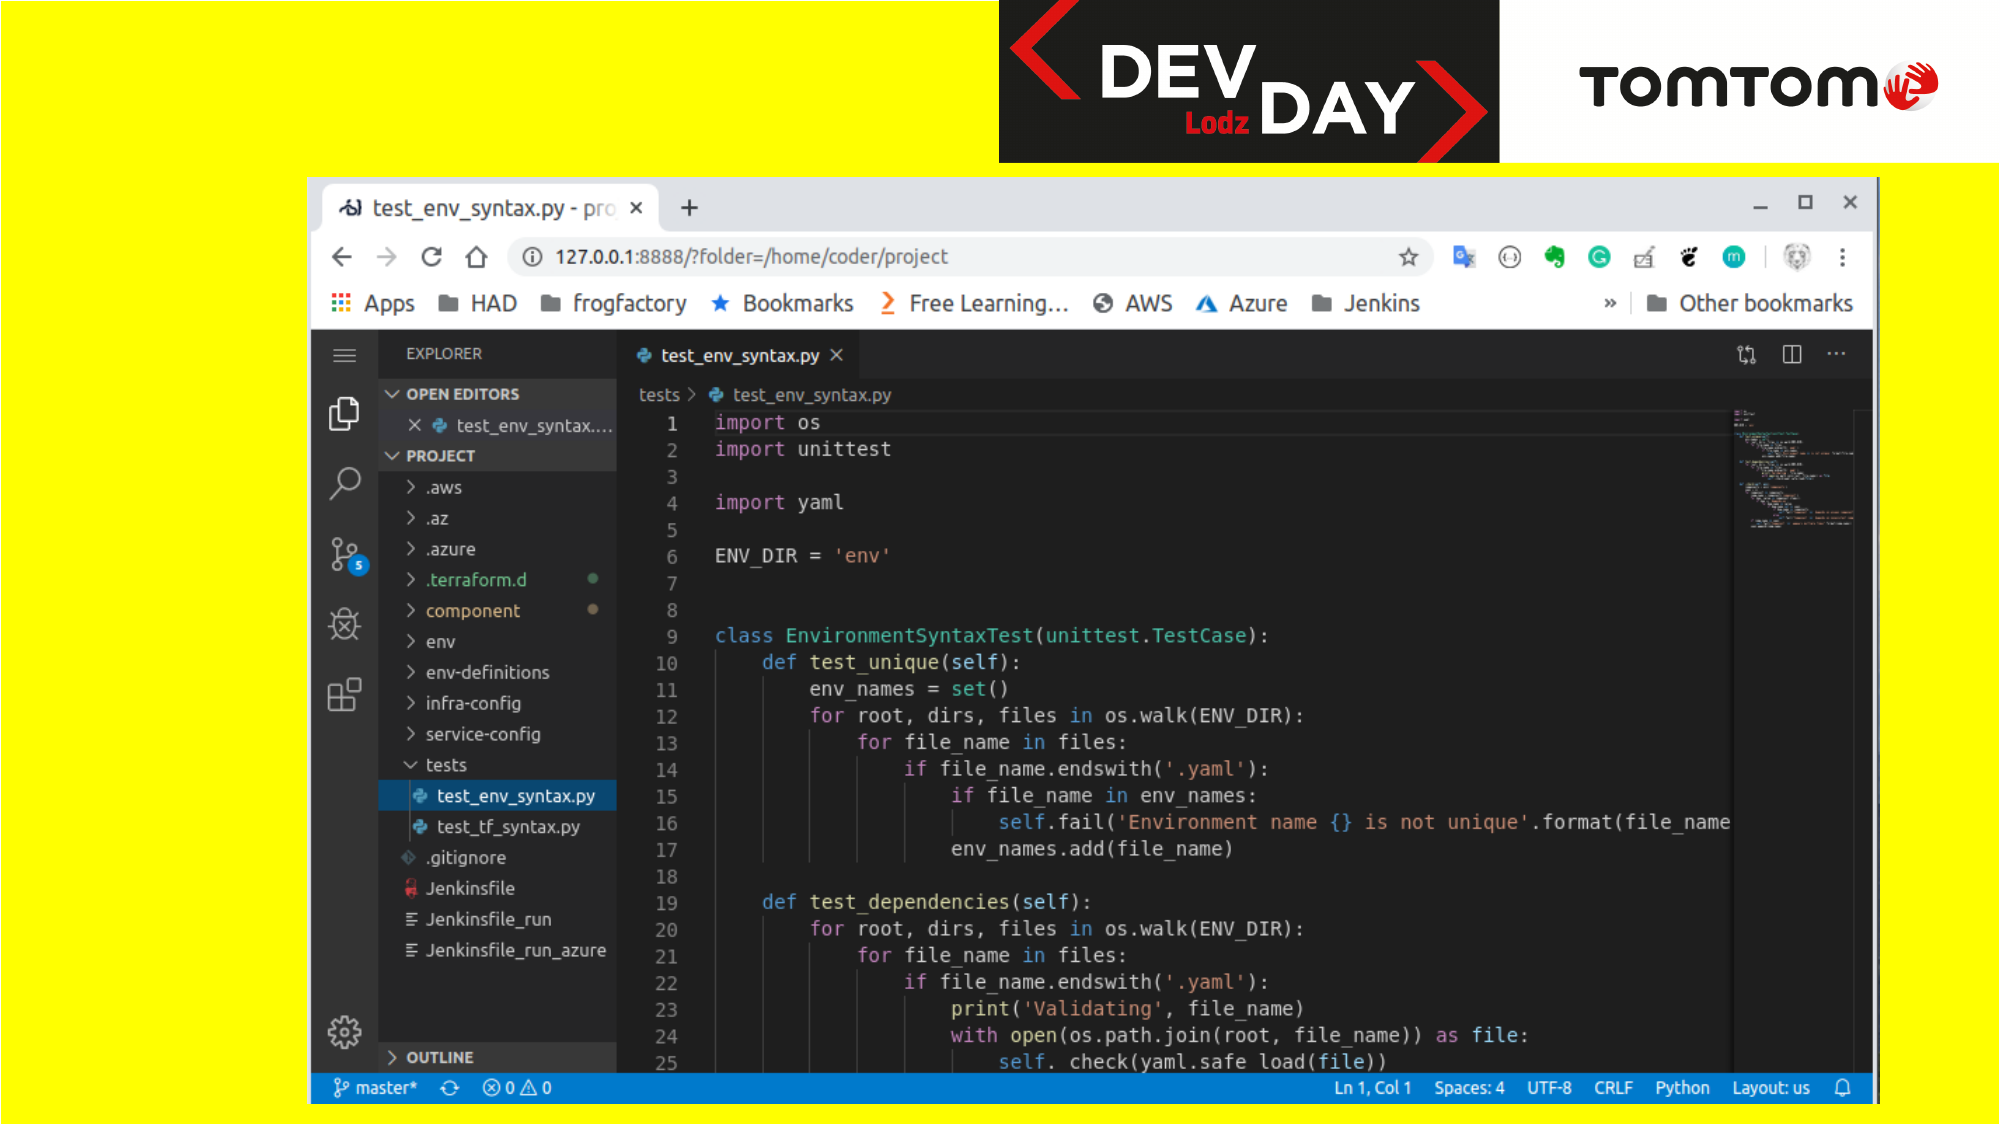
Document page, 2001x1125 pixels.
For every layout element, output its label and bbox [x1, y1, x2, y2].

picture [307, 177, 1880, 1104]
text_box [0, 0, 2000, 1125]
picture [999, 0, 2000, 164]
